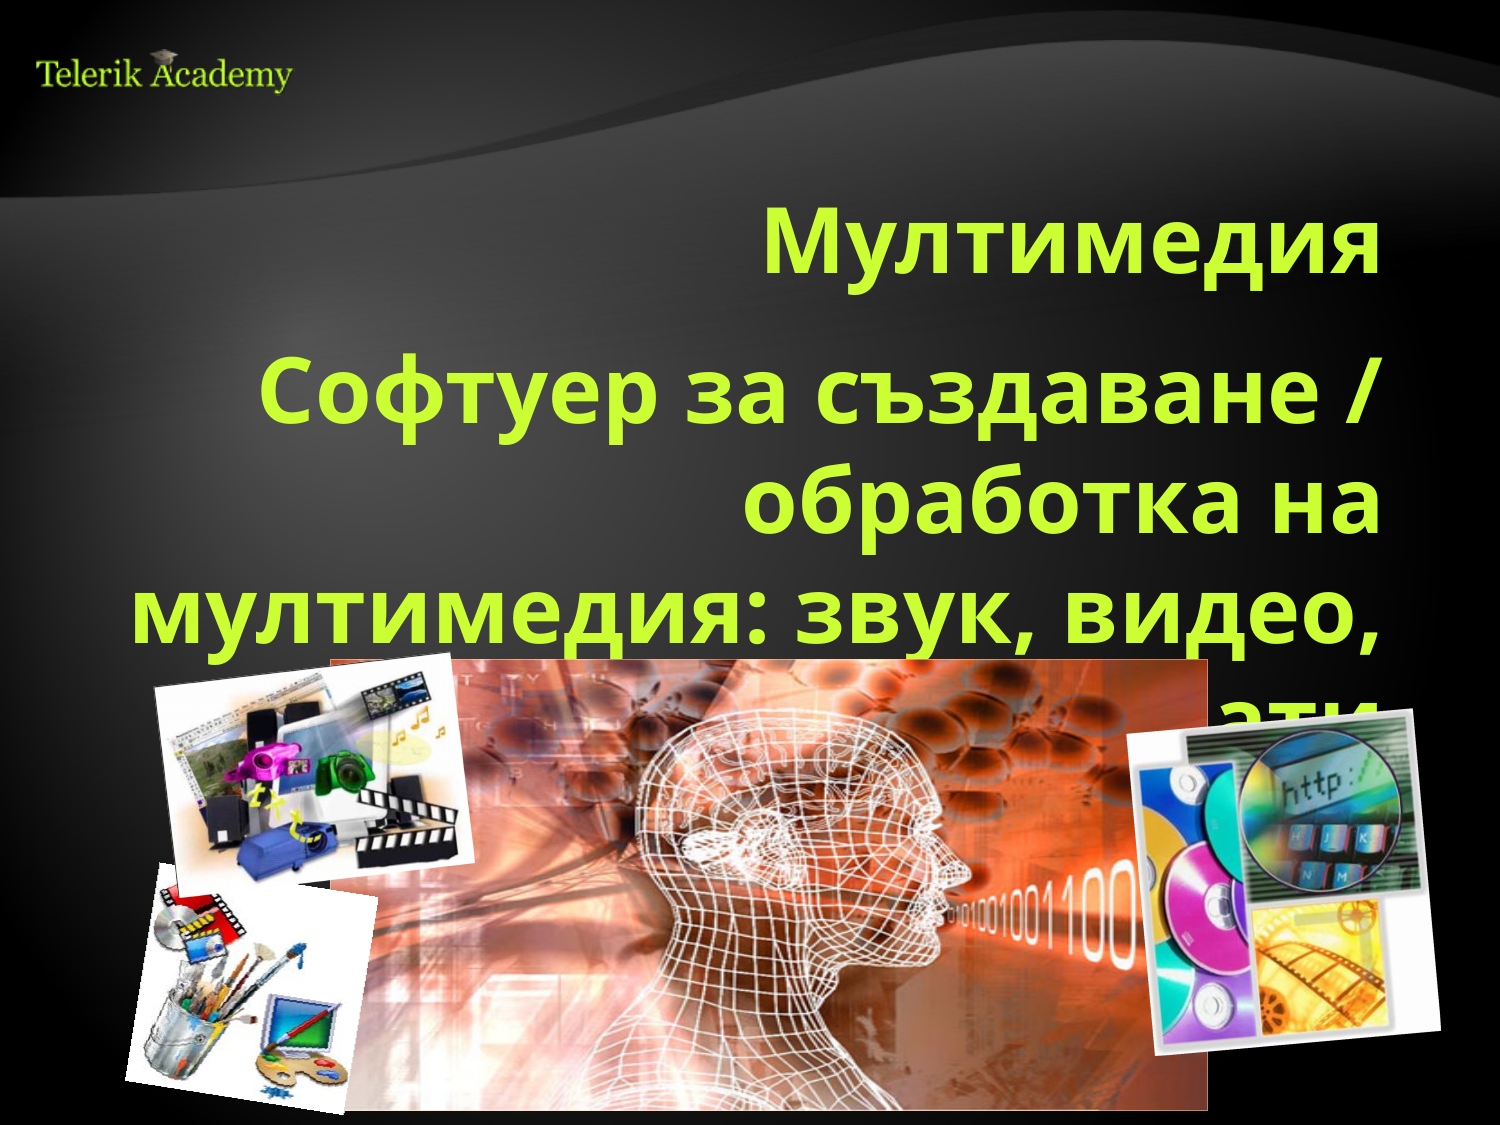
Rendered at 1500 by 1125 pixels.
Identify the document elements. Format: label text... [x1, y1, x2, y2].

subtitle Софтуер за създаване / обработка на мултимедия: звук, видео, файлови формати [99, 324, 1400, 482]
title Мултимедия [99, 174, 1400, 288]
picture [0, 0, 1500, 1125]
